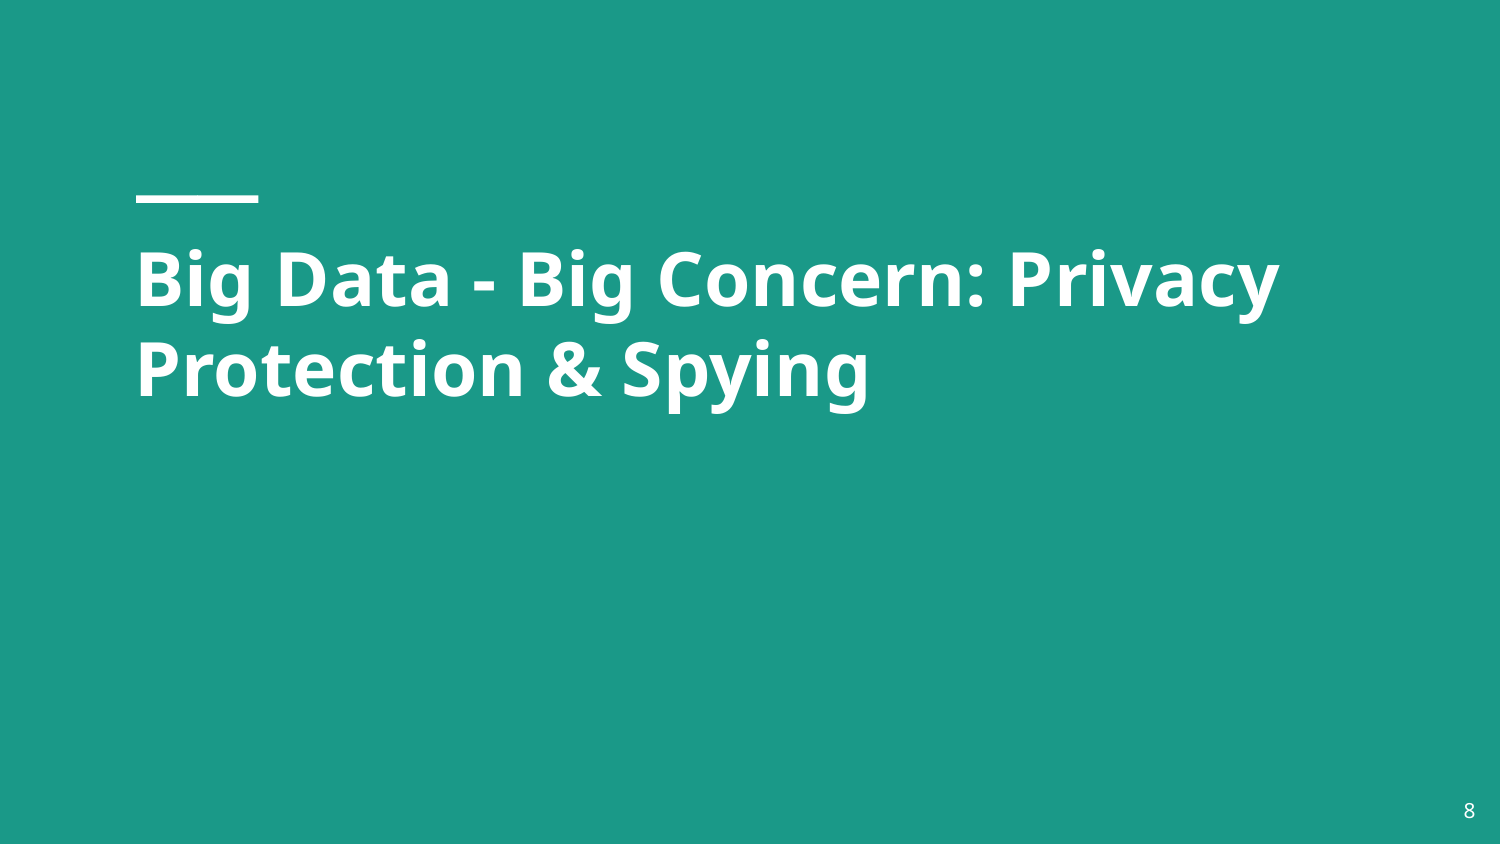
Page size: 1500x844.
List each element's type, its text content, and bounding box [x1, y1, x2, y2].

slide_number <number> [1400, 779, 1491, 844]
title Big Data - Big Concern: Privacy Protection & Spying [119, 216, 1381, 466]
